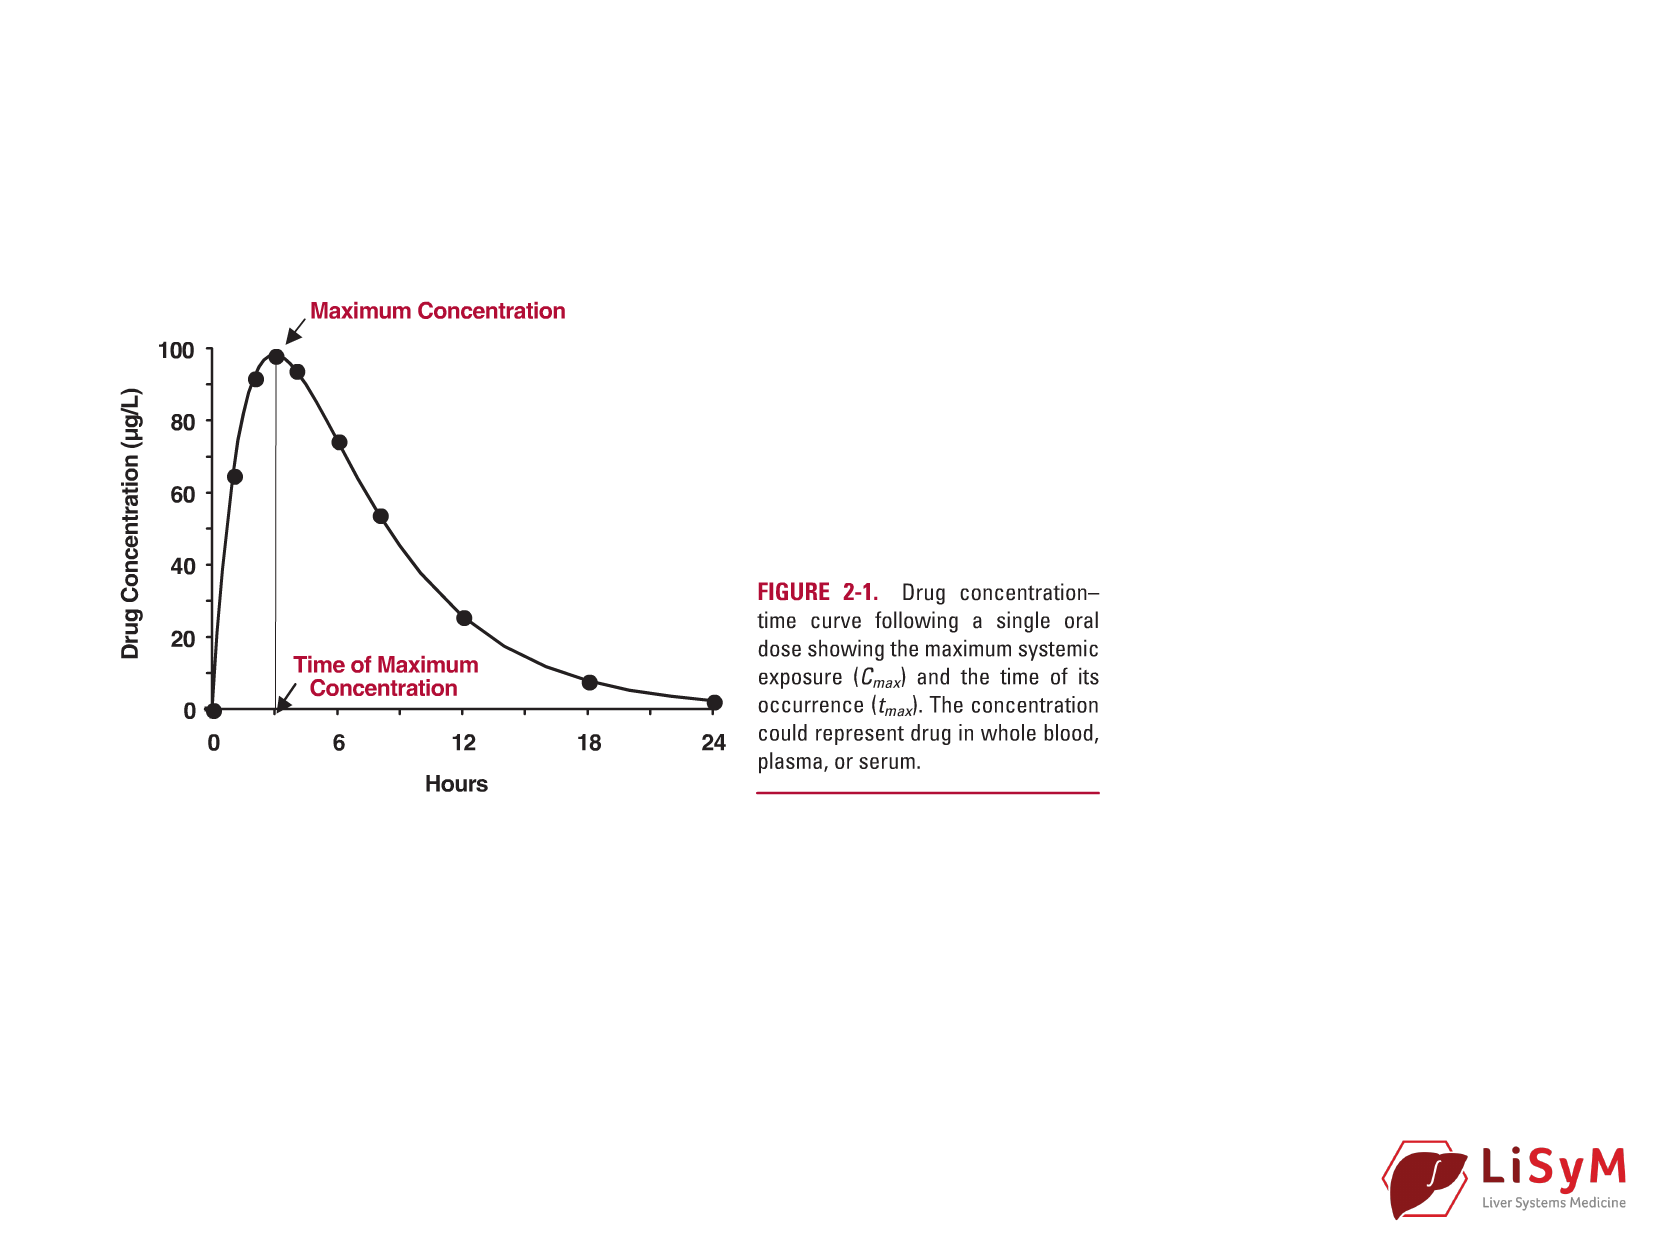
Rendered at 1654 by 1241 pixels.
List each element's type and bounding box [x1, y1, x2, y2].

picture [1380, 1139, 1627, 1222]
picture [120, 301, 1100, 796]
